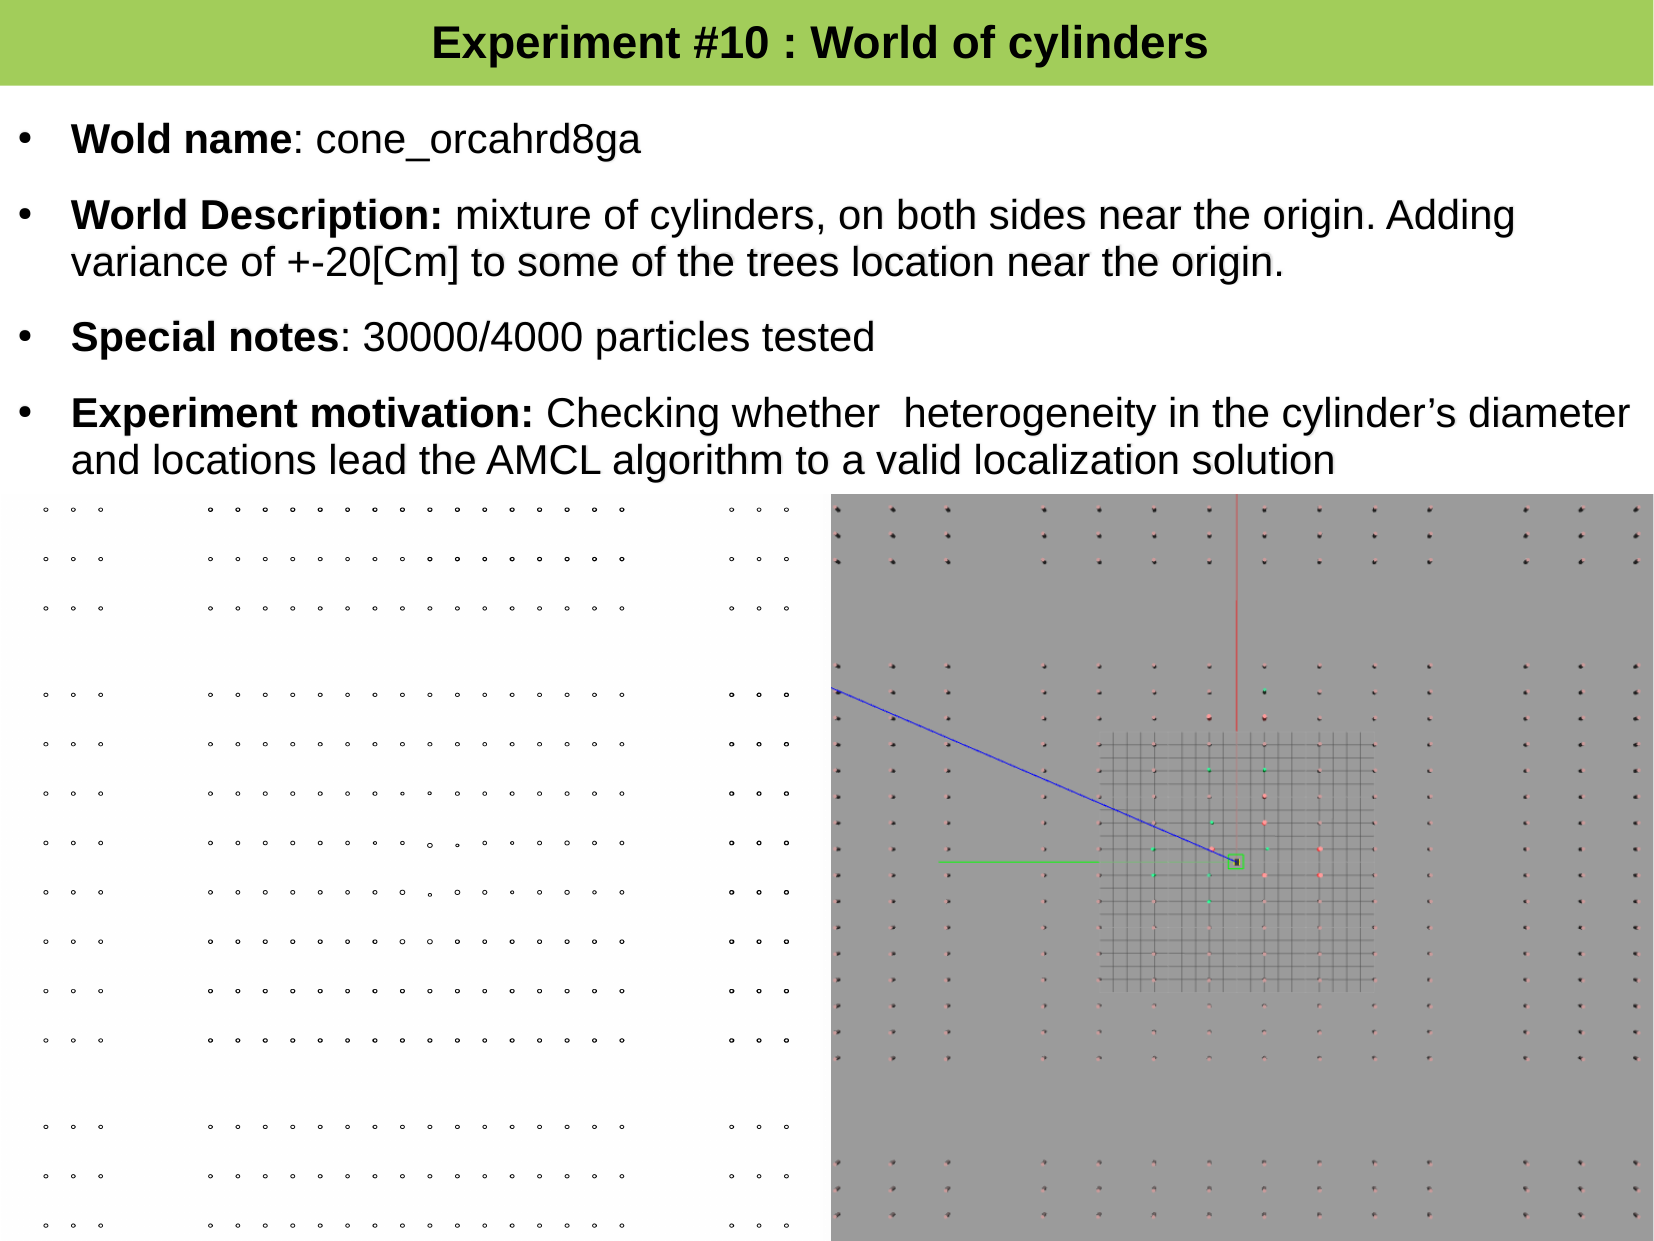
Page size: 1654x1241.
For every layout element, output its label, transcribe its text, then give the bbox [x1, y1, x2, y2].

picture [1, 494, 1654, 1241]
title Experiment #10 : World of cylinders [0, 0, 1654, 86]
list Wold name: cone_orcahrd8ga World Description: mixture of cylinders, on both sides near the origin. Adding variance of +-20[Cm] to some of the trees location near the origin. Special notes: 30000/4000 particles tested Experiment motivation: Checking whether heterogeneity in the cylinder’s diameter and locations lead the AMCL algorithm to a valid localization solution [0, 115, 1654, 1241]
